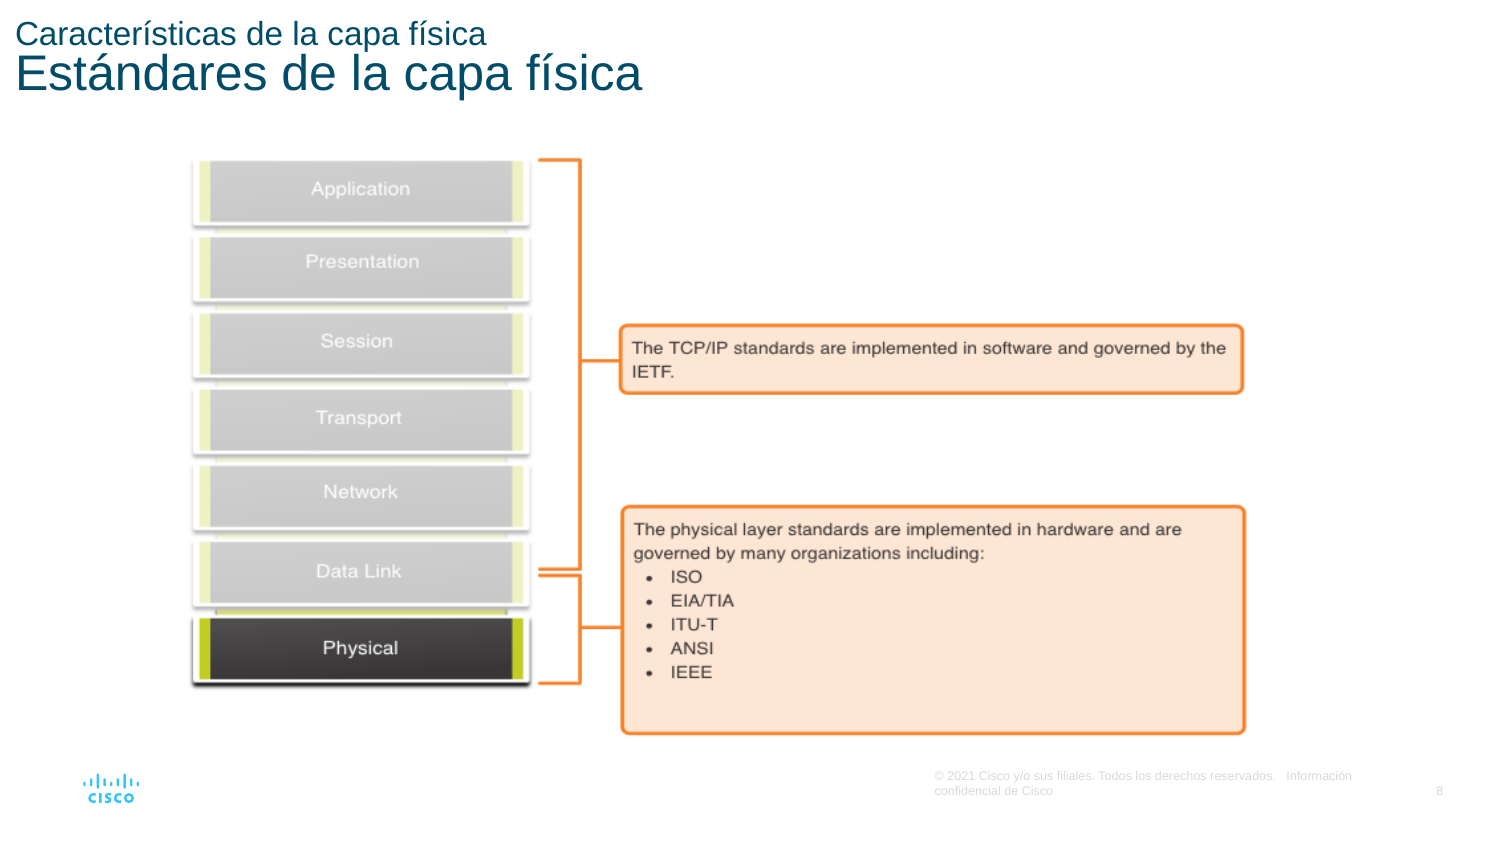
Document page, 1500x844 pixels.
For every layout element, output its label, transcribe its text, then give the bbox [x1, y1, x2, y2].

picture [180, 137, 1260, 747]
title Características de la capa física Estándares de la capa física [0, 0, 1369, 121]
